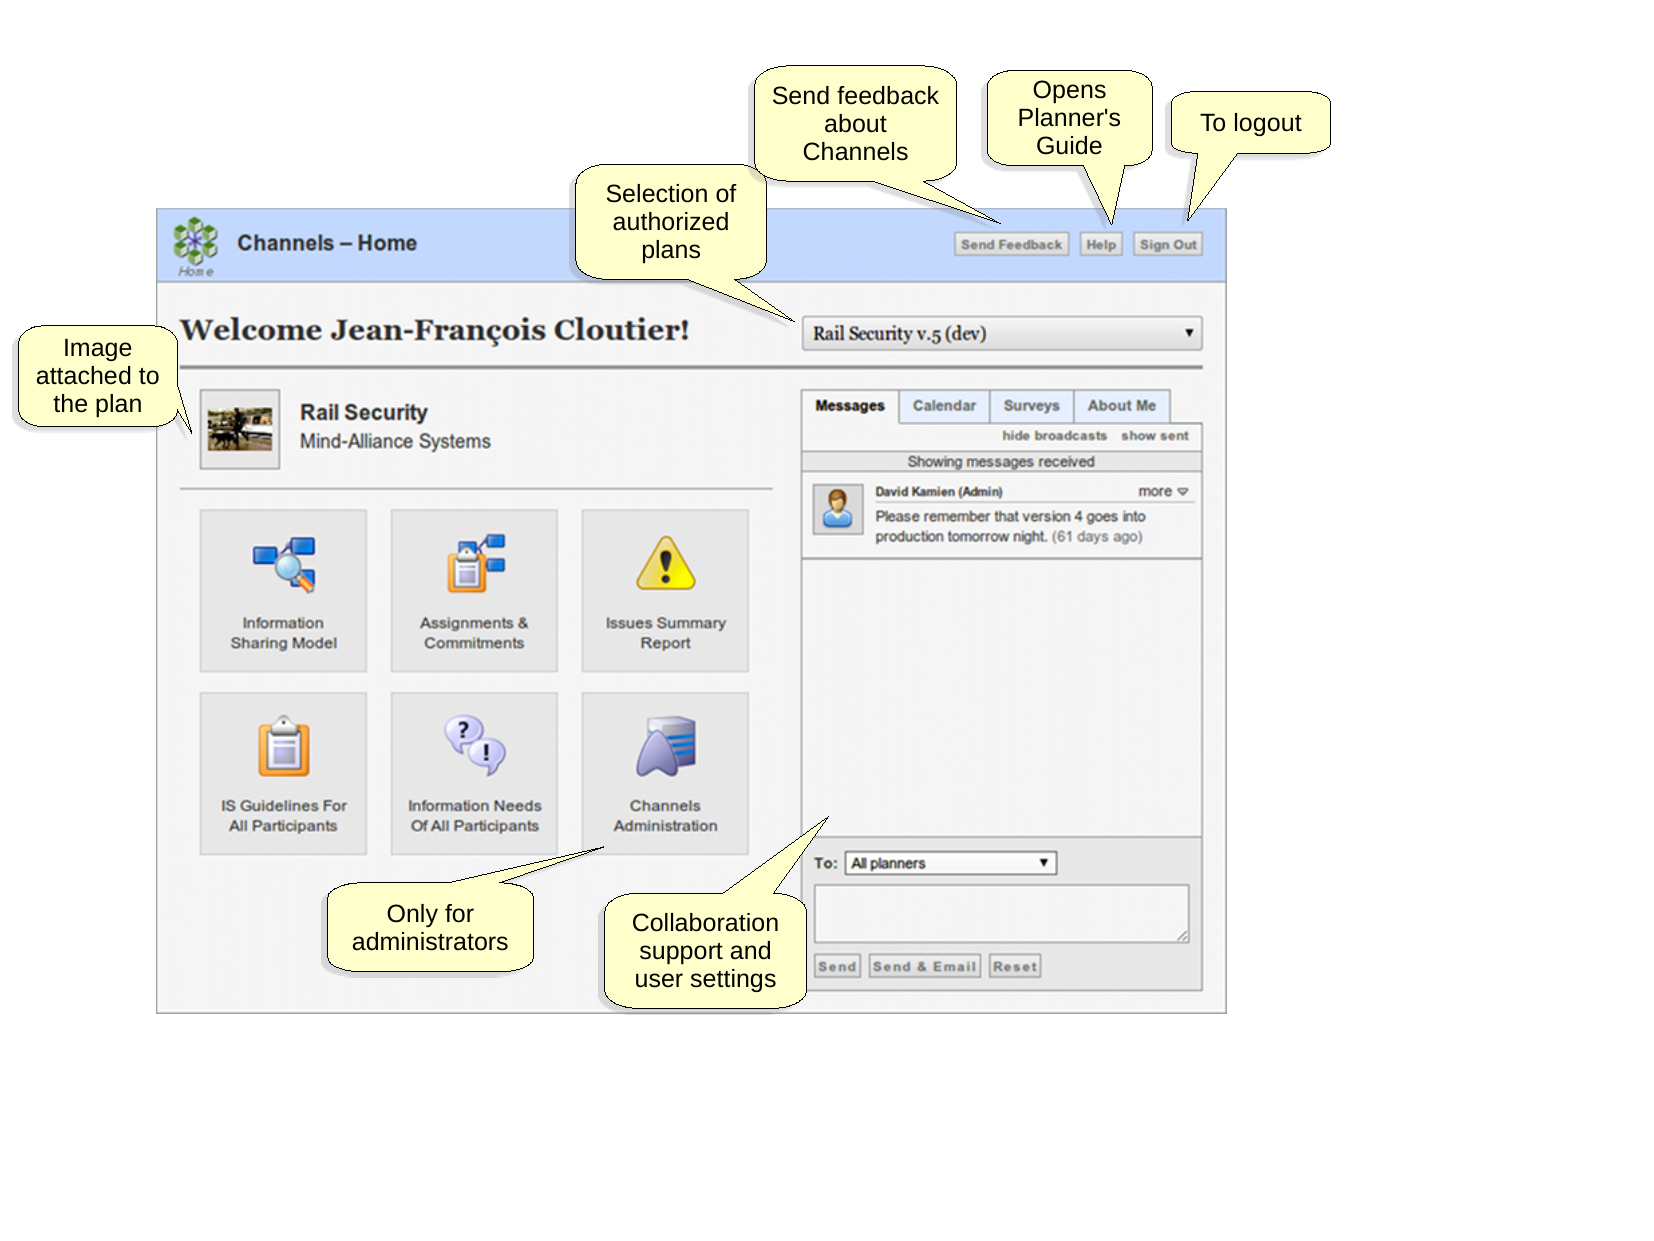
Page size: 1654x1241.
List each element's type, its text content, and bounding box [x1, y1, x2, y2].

text_box To logout [1171, 91, 1331, 221]
text_box Collaboration support and user settings [604, 816, 829, 1009]
text_box Selection of authorized plans [575, 164, 795, 322]
picture [156, 208, 1227, 1014]
text_box Image attached to the plan [18, 325, 192, 434]
text_box Send feedback about Channels [754, 65, 1001, 224]
text_box Only for administrators [327, 846, 604, 972]
text_box Opens Planner's Guide [987, 70, 1153, 225]
